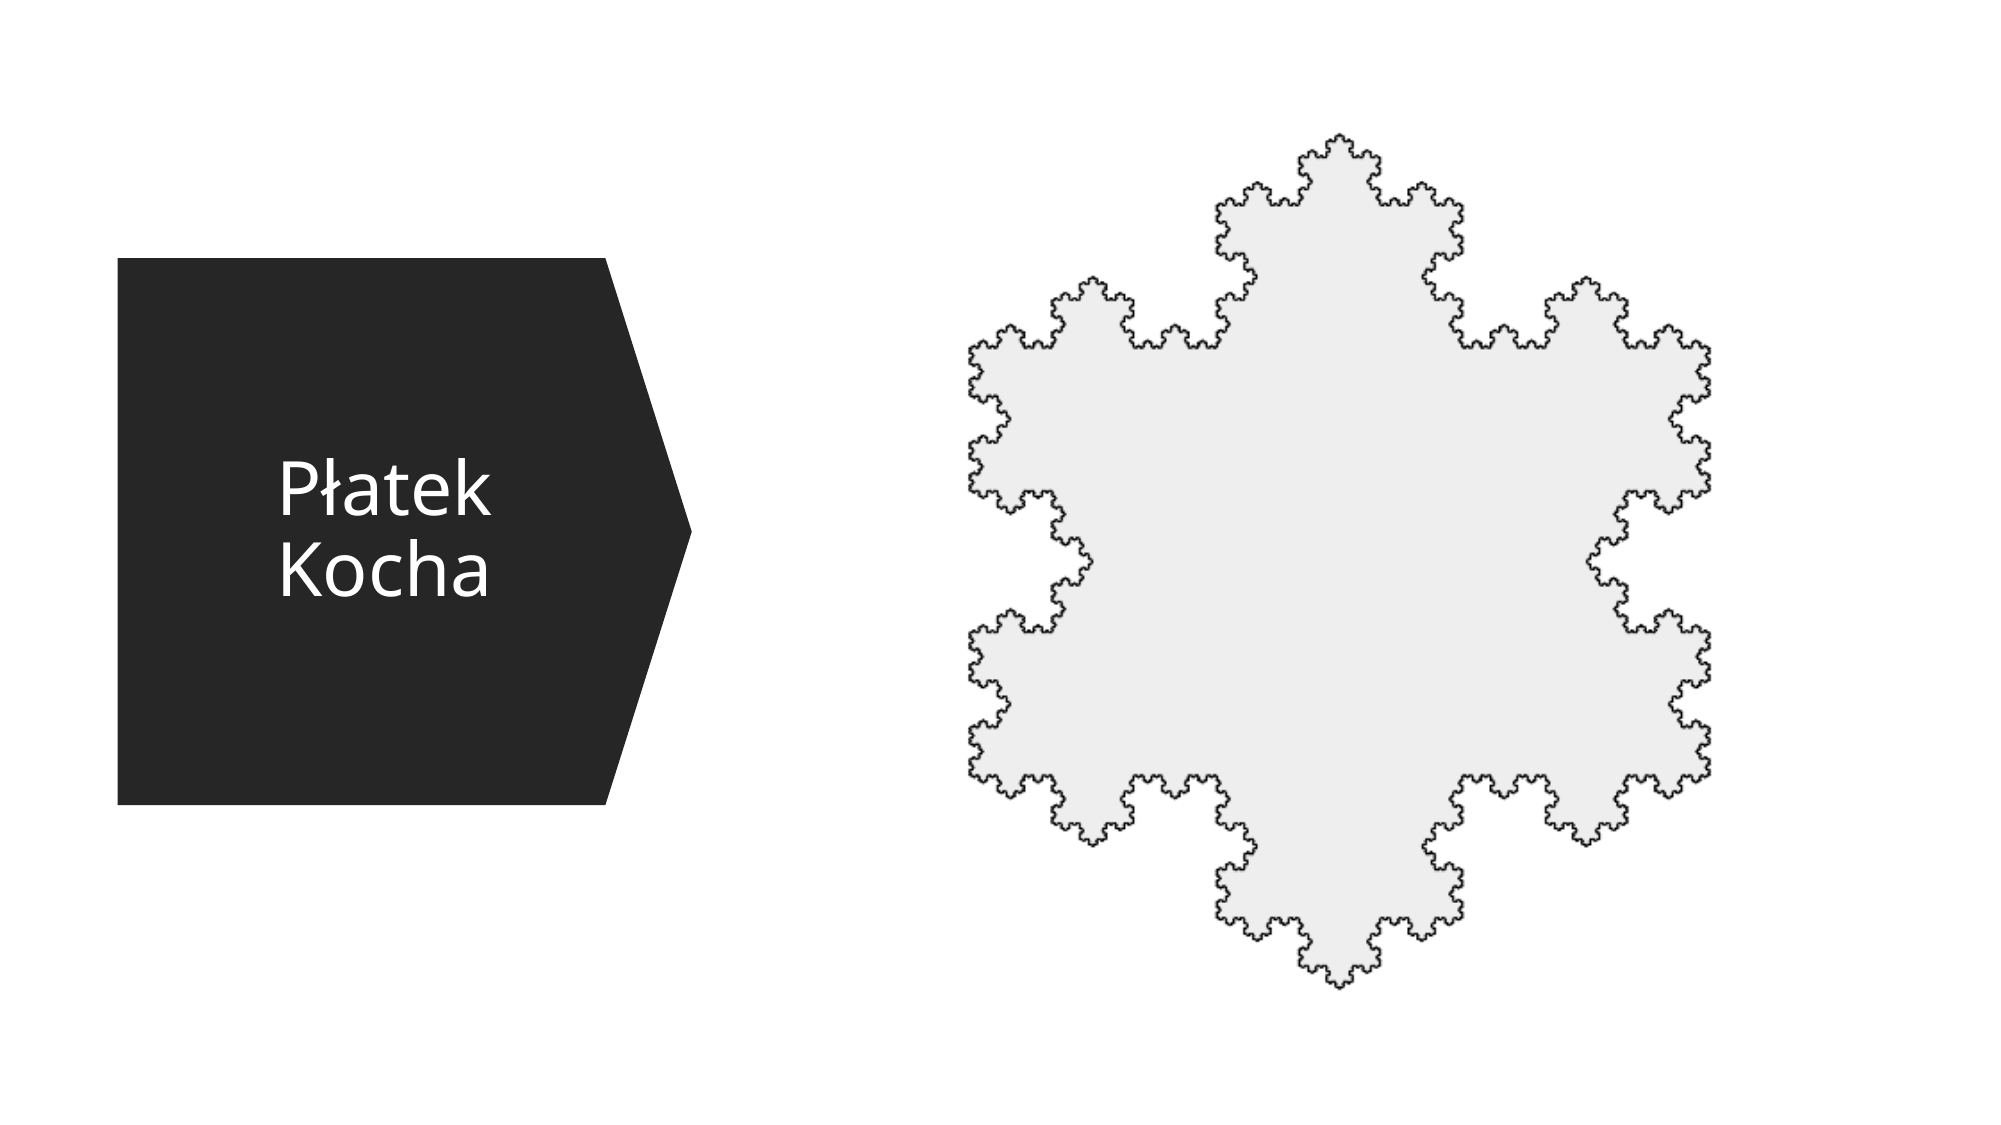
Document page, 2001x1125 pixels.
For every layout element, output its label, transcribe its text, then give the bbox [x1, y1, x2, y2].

text_box [117, 258, 692, 806]
picture [883, 105, 1797, 1020]
title Płatek Kocha [168, 322, 601, 741]
